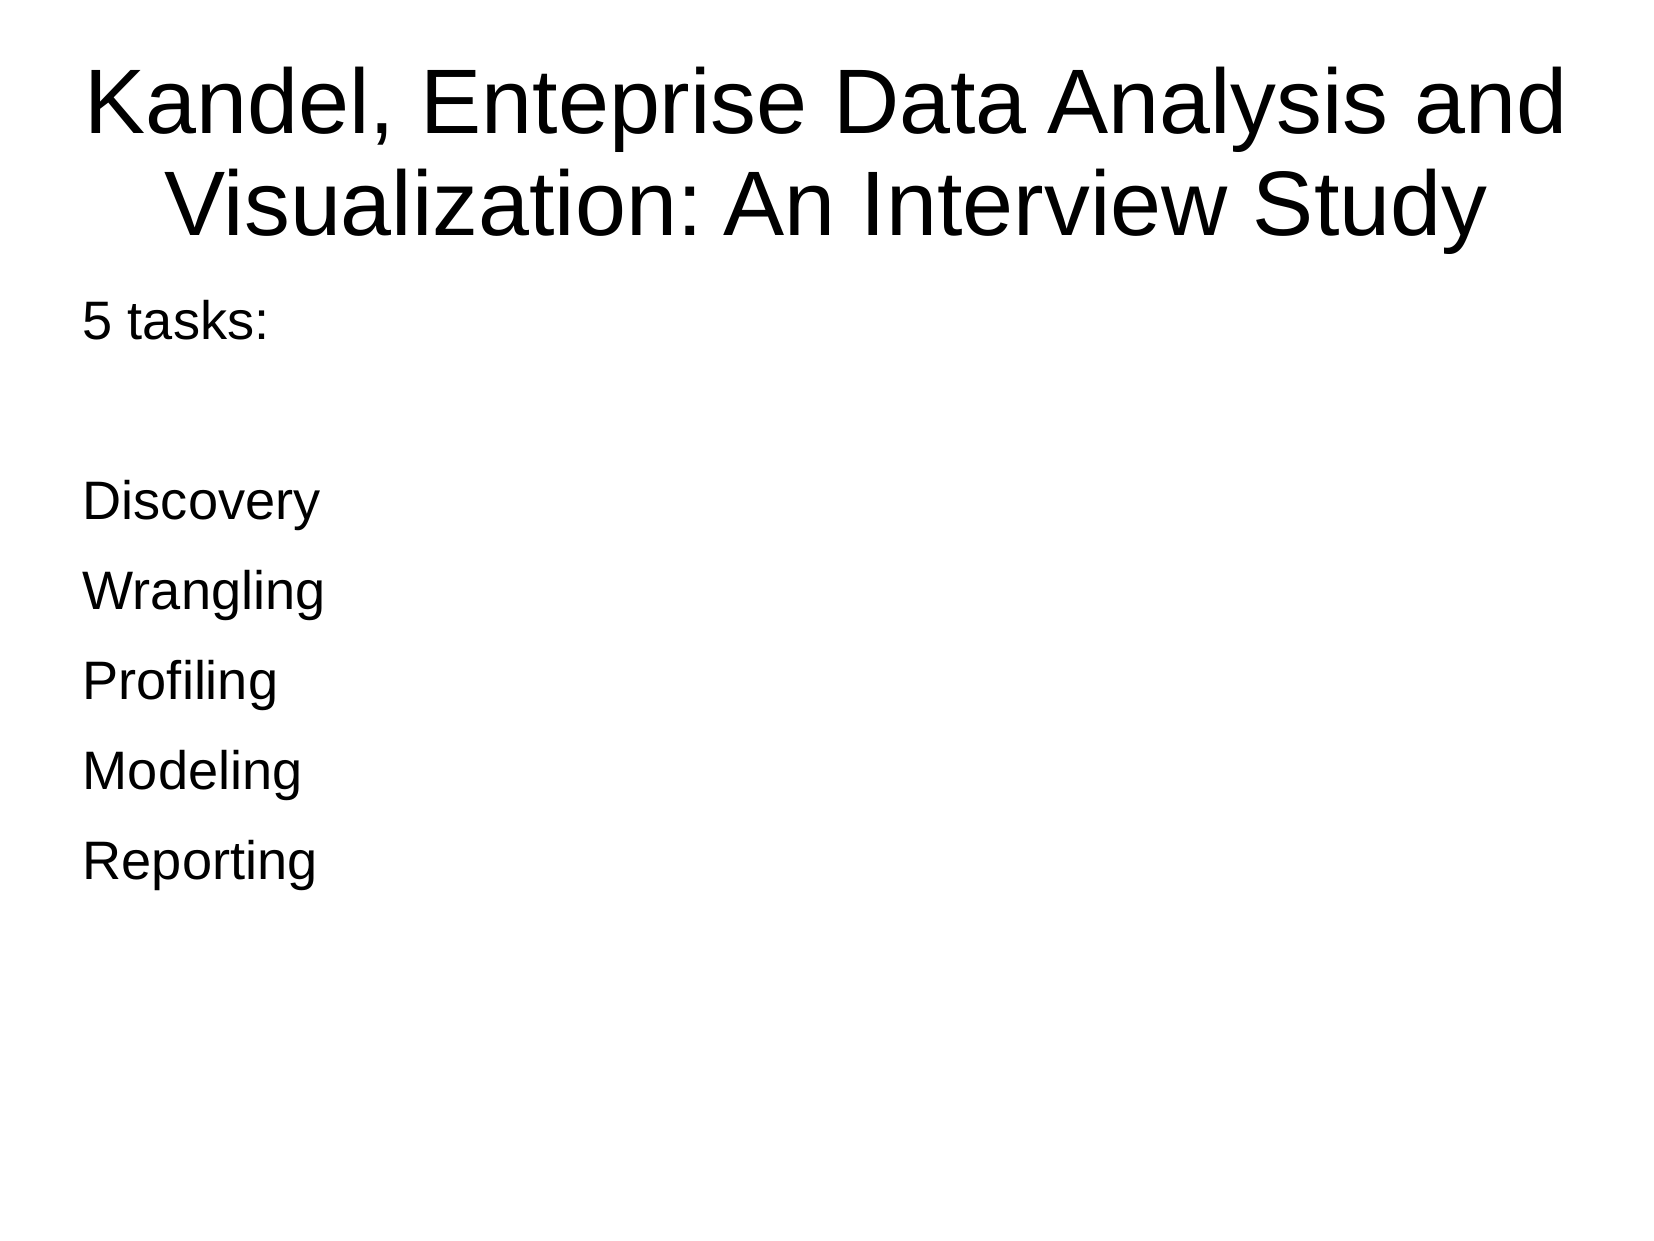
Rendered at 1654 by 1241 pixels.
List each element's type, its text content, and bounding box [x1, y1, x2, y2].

title Kandel, Enteprise Data Analysis and Visualization: An Interview Study [82, 49, 1571, 257]
list 5 tasks: Discovery Wrangling Profiling Modeling Reporting [82, 290, 1571, 1109]
